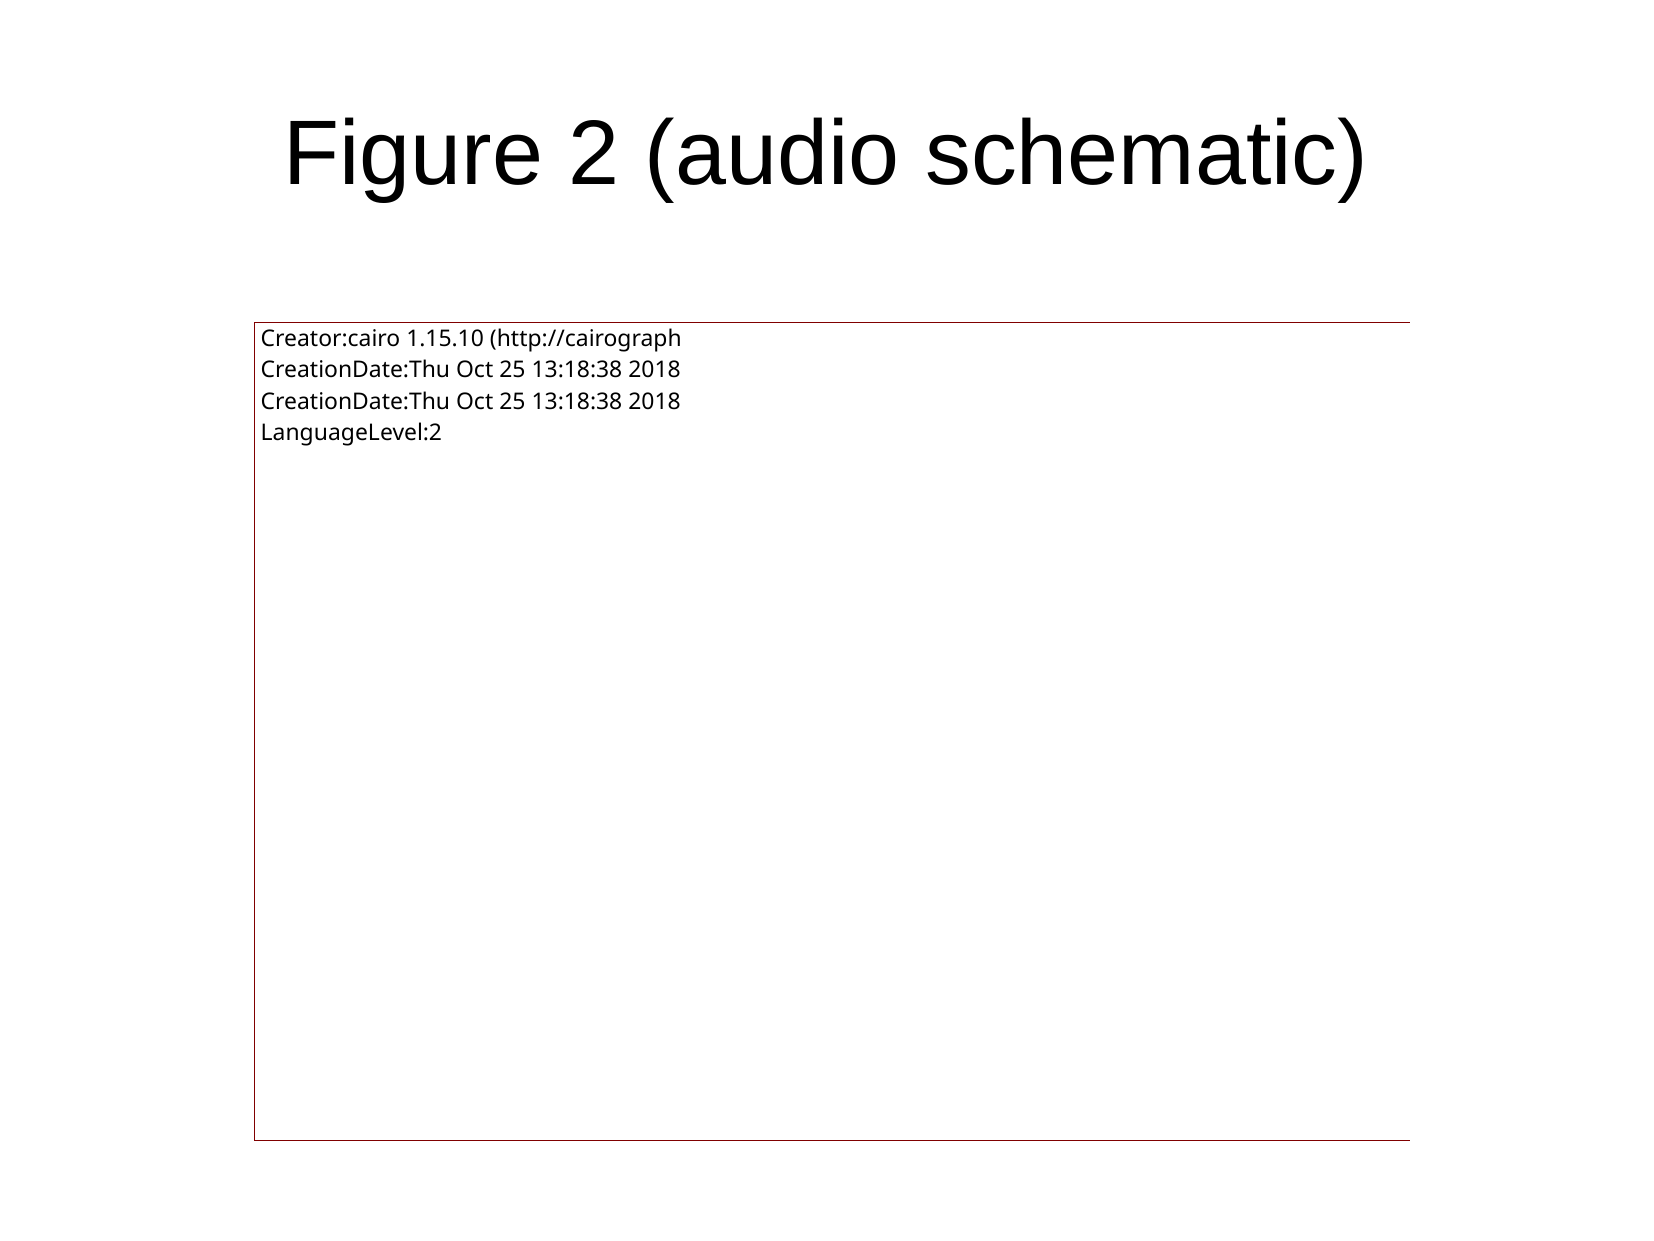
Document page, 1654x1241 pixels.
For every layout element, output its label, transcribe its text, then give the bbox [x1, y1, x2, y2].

picture [253, 320, 1411, 1141]
title Figure 2 (audio schematic) [82, 49, 1571, 257]
